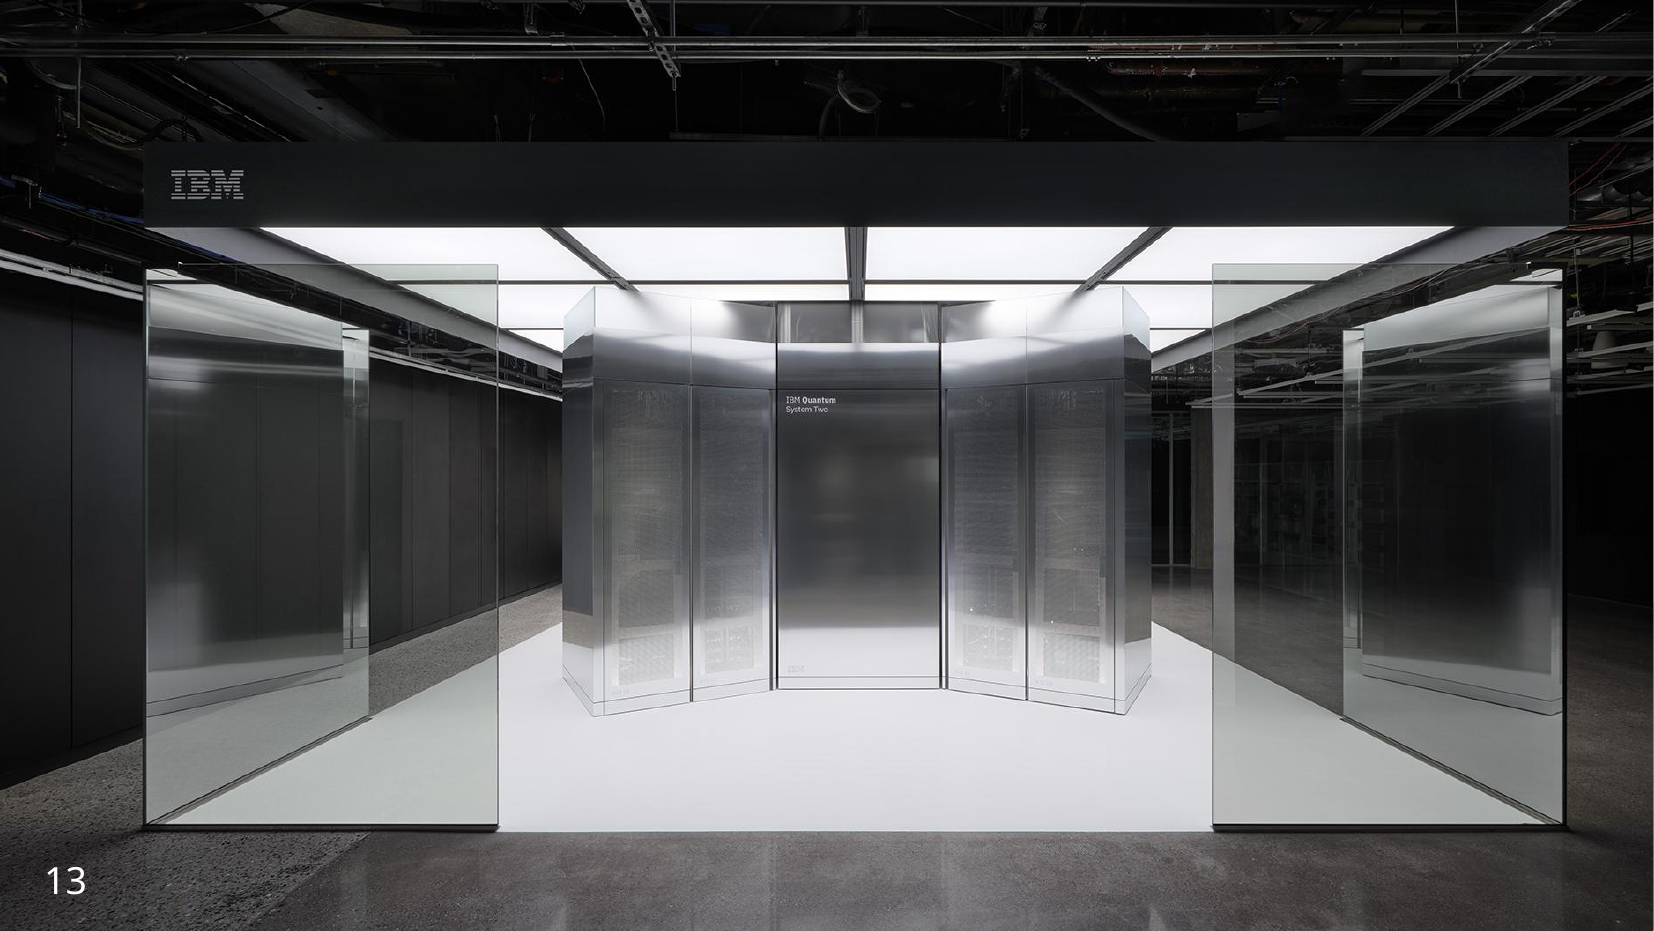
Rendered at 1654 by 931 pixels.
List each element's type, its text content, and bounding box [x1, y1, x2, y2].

text_box <number> [29, 847, 395, 931]
picture [0, 0, 1654, 931]
